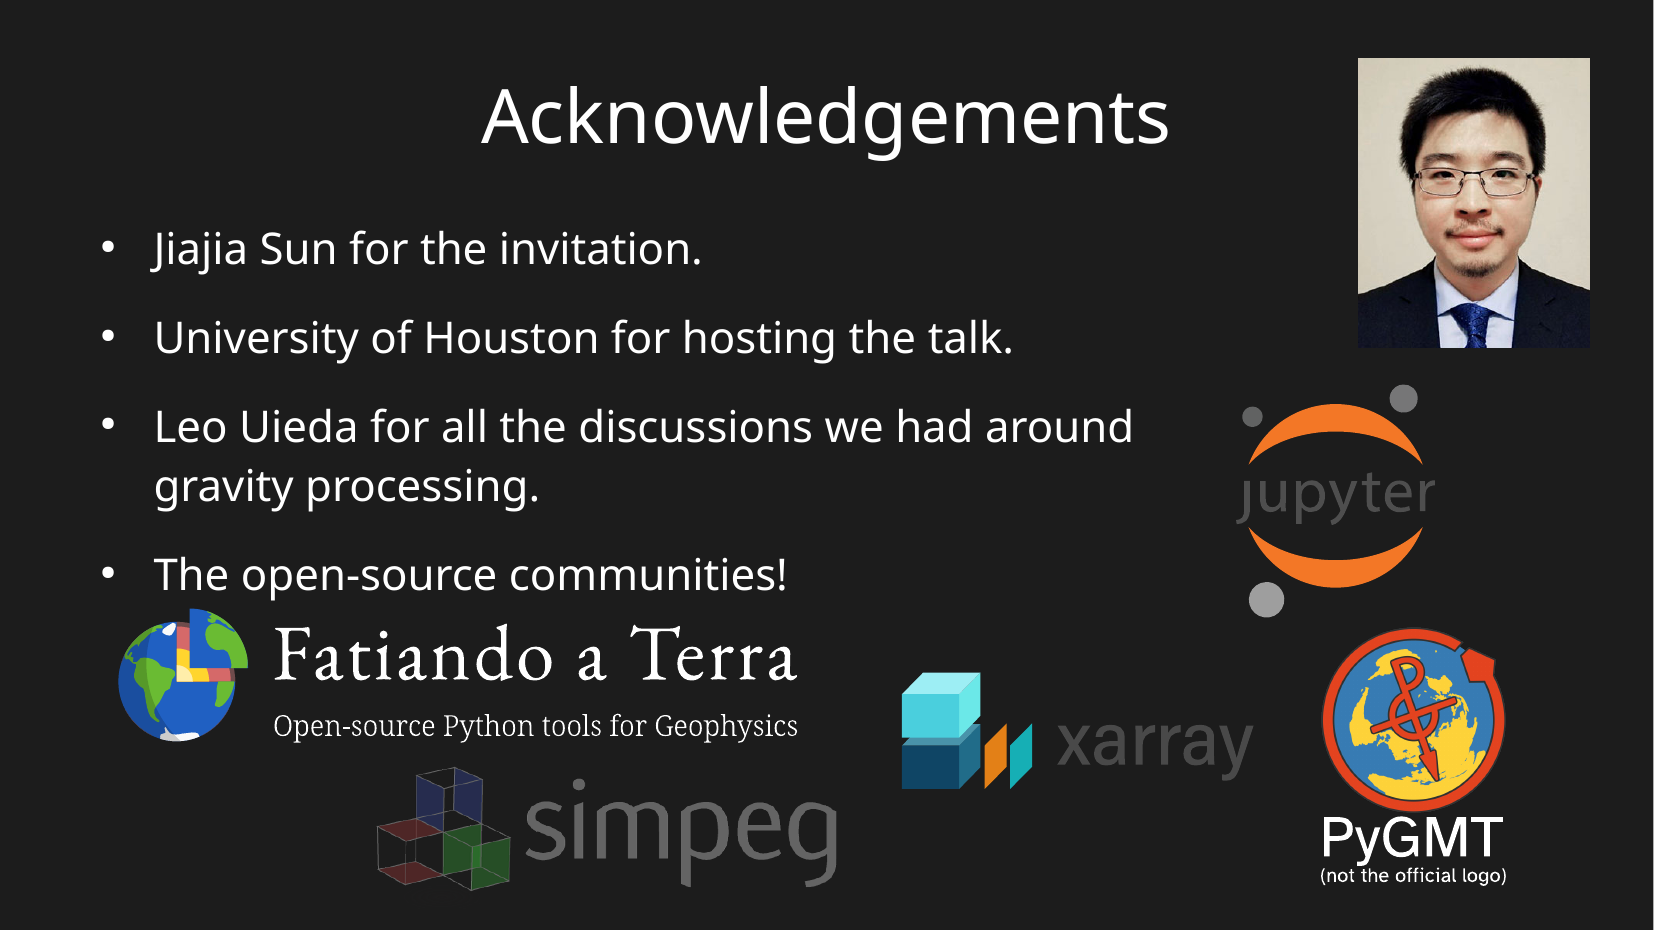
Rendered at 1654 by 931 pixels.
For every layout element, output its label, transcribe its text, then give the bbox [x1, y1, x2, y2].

list Jiajia Sun for the invitation. University of Houston for hosting the talk. Leo Uieda for all the discussions we had around gravity processing. The open-source communities! [82, 217, 1571, 621]
picture [1358, 58, 1590, 348]
title Acknowledgements [82, 37, 1571, 193]
picture [1231, 378, 1441, 622]
picture [885, 634, 1270, 827]
picture [118, 608, 857, 919]
picture [1321, 627, 1506, 886]
